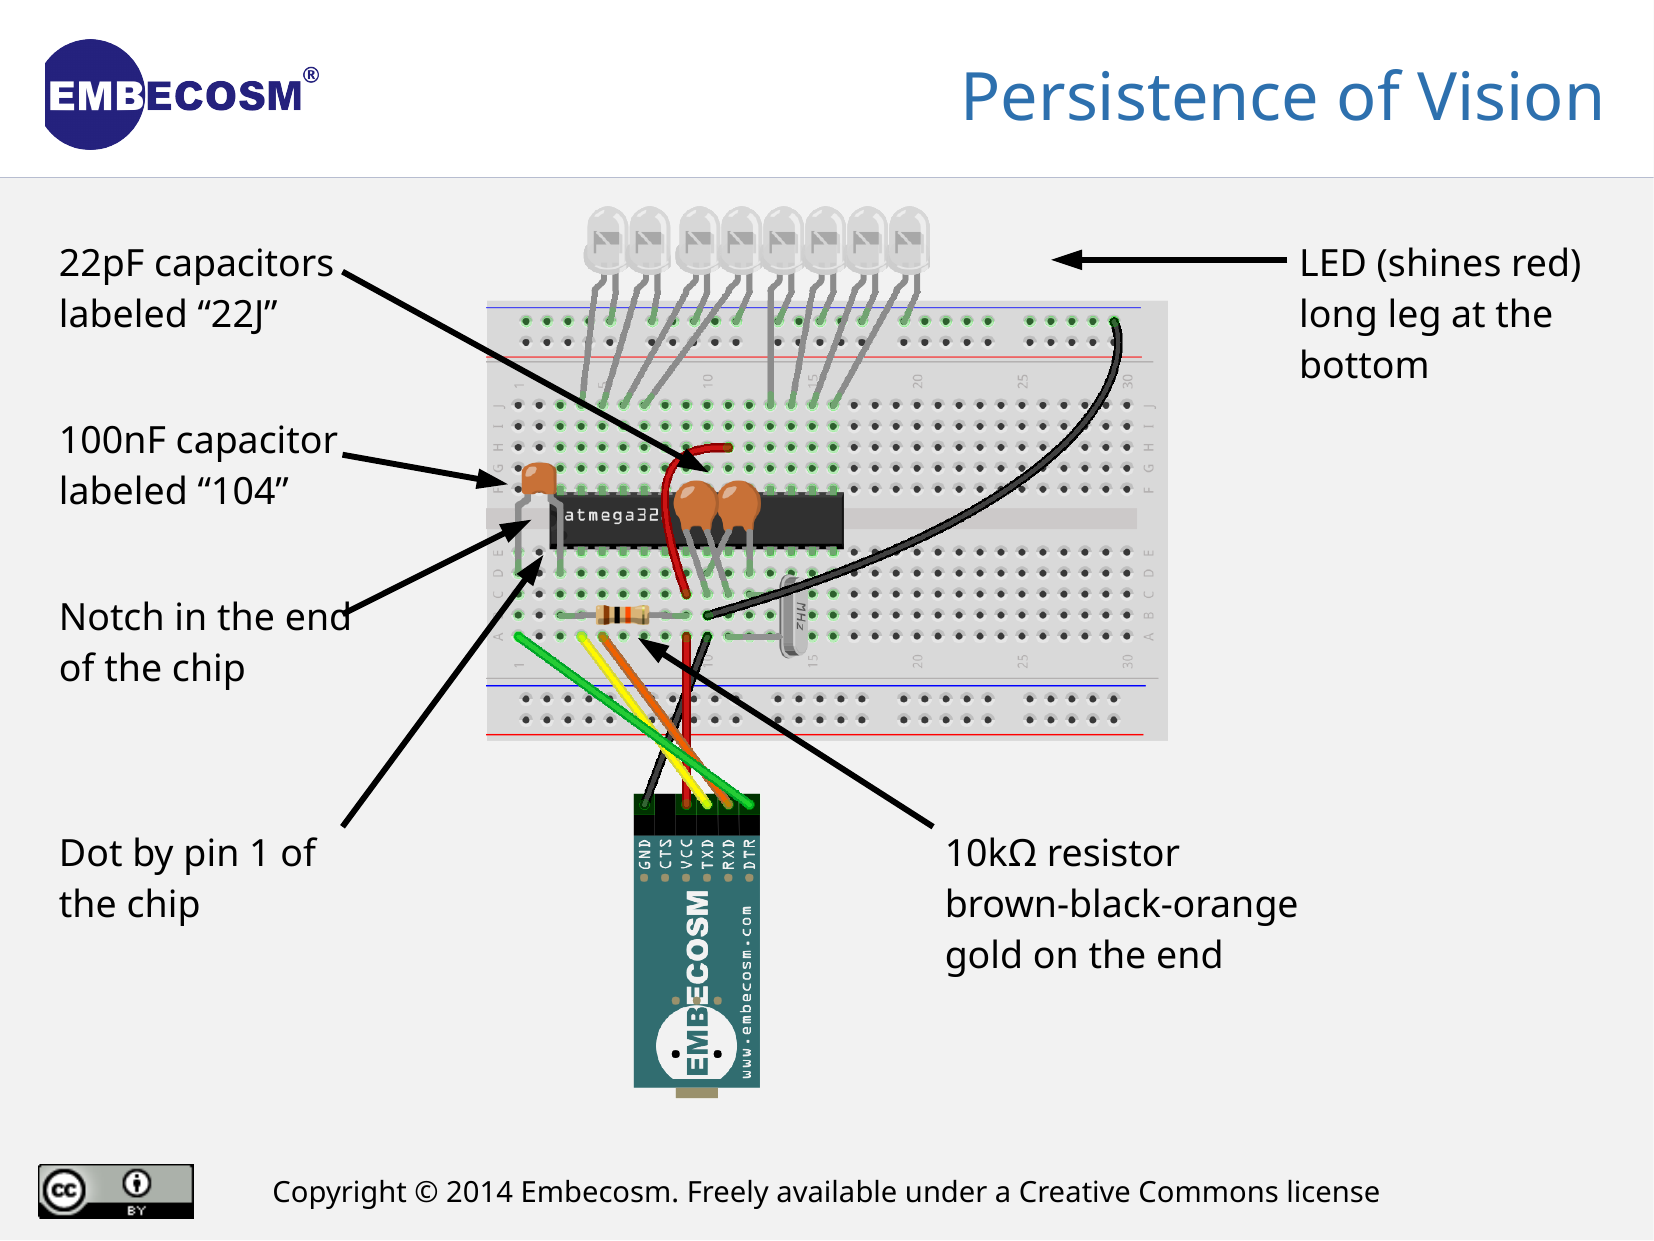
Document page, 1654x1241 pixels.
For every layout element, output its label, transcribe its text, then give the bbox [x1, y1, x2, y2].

picture [486, 206, 1168, 1152]
title Persistence of Vision [330, 23, 1607, 166]
text_box 22pF capacitors labeled “22J” [59, 236, 414, 334]
text_box LED (shines red) long leg at the bottom [1299, 236, 1654, 383]
picture [45, 39, 319, 150]
text_box 10kΩ resistor brown-black-orange gold on the end [944, 826, 1300, 973]
text_box Notch in the end of the chip [59, 590, 355, 737]
text_box 100nF capacitor labeled “104” [59, 413, 414, 511]
picture [38, 1164, 194, 1219]
text_box Dot by pin 1 of the chip [59, 826, 355, 973]
